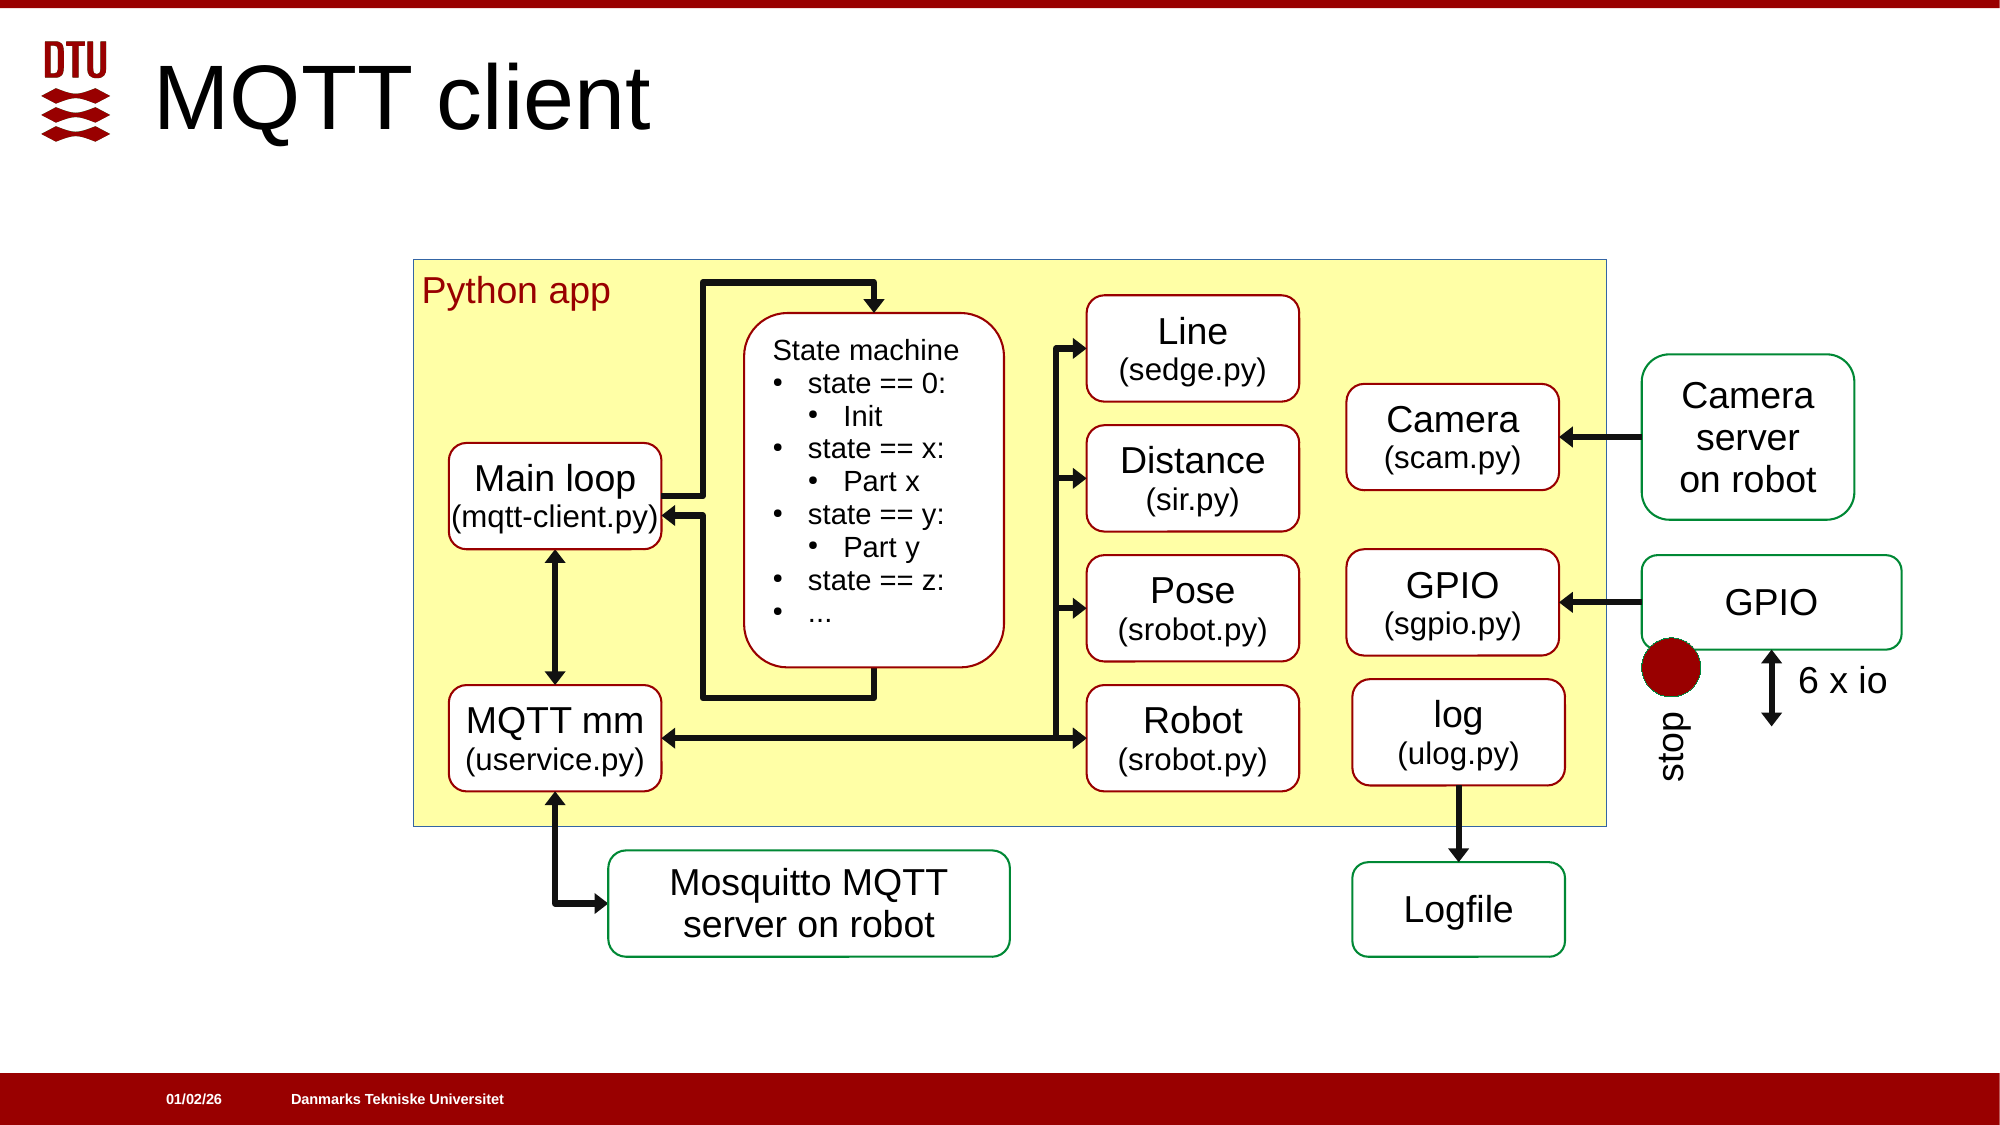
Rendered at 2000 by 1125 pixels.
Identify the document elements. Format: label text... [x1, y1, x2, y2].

text_box Camera (scam.py) [1346, 383, 1560, 491]
text_box Main loop (mqtt-client.py) [448, 442, 662, 550]
text_box Python app [406, 262, 626, 319]
text_box GPIO (sgpio.py) [1346, 549, 1560, 656]
text_box [413, 259, 1607, 827]
text_box log (ulog.py) [1352, 679, 1566, 786]
text_box Logfile [1352, 862, 1566, 957]
text_box Distance (sir.py) [1086, 425, 1300, 532]
text_box [1641, 637, 1701, 696]
text_box stop [1641, 696, 1699, 798]
text_box Camera server on robot [1641, 354, 1855, 520]
text_box Pose (srobot.py) [1086, 555, 1300, 662]
text_box Robot (srobot.py) [1086, 685, 1300, 792]
text_box Line (sedge.py) [1086, 295, 1300, 402]
text_box State machine state == 0: Init state == x: Part x state == y: Part y state == z: ... [744, 312, 1004, 668]
text_box Mosquitto MQTT server on robot [608, 850, 1010, 957]
text_box MQTT mm (uservice.py) [448, 685, 662, 792]
text_box 6 x io [1783, 651, 1903, 709]
title MQTT client [153, 46, 1900, 192]
text_box [662, 287, 872, 694]
text_box GPIO [1641, 555, 1902, 650]
